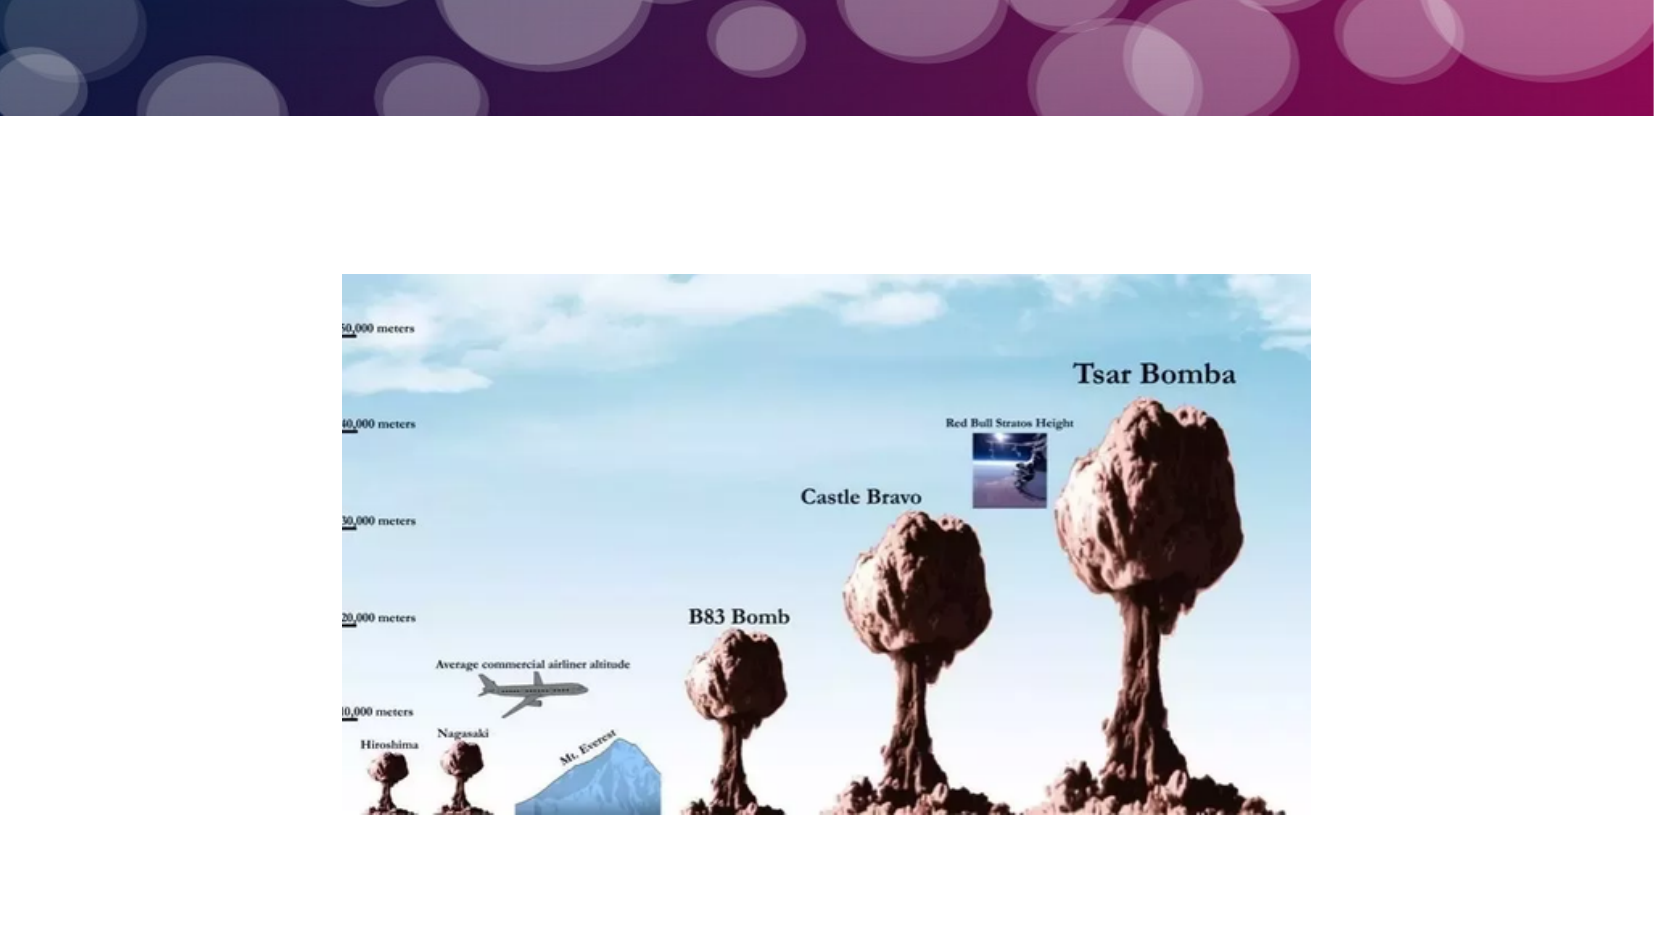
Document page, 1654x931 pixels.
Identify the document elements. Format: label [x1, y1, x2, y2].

picture [0, 0, 1654, 116]
picture [342, 274, 1311, 815]
